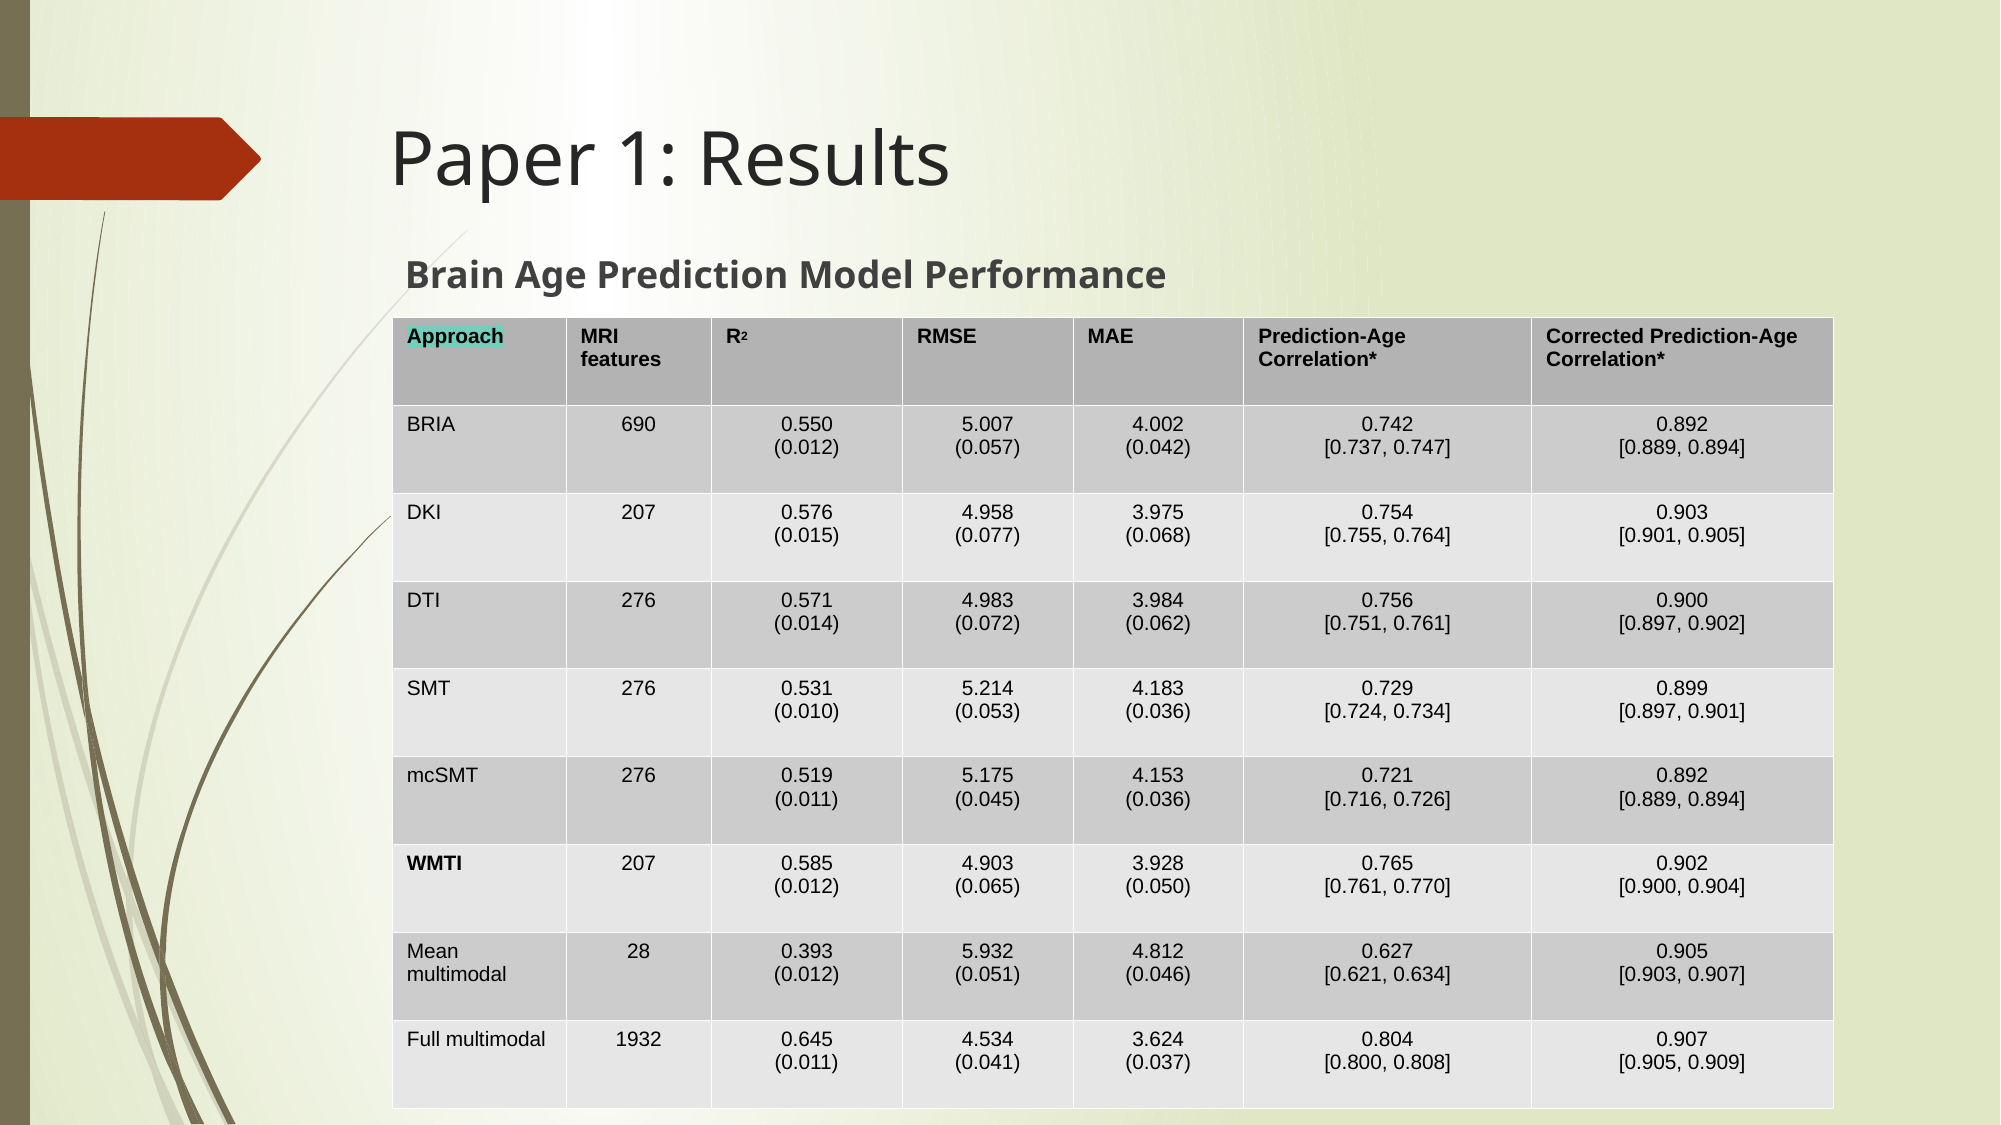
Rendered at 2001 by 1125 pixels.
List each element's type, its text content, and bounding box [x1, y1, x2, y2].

table_cell 0.393 (0.012) [712, 933, 902, 1020]
table_cell 0.729 [0.724, 0.734] [1244, 669, 1531, 756]
table_cell 0.907 [0.905, 0.909] [1532, 1021, 1833, 1108]
table_header RMSE [903, 318, 1073, 405]
table_cell 0.627 [0.621, 0.634] [1244, 933, 1531, 1020]
table_cell 4.534 (0.041) [903, 1021, 1073, 1108]
table_cell 0.721 [0.716, 0.726] [1244, 757, 1531, 844]
table_cell 0.905 [0.903, 0.907] [1532, 933, 1833, 1020]
table_cell 4.153 (0.036) [1074, 757, 1243, 844]
table_cell 4.812 (0.046) [1074, 933, 1243, 1020]
table_cell 0.550 (0.012) [712, 406, 902, 493]
table_cell 0.765 [0.761, 0.770] [1244, 845, 1531, 932]
table_cell BRIA [393, 406, 566, 493]
table_cell 5.175 (0.045) [903, 757, 1073, 844]
title Paper 1: Results [374, 102, 1437, 313]
table_cell 4.903 (0.065) [903, 845, 1073, 932]
table_cell 0.754 [0.755, 0.764] [1244, 494, 1531, 581]
table_cell mcSMT [393, 757, 566, 844]
table_cell 1932 [567, 1021, 711, 1108]
table_cell 276 [567, 757, 711, 844]
table_cell 5.932 (0.051) [903, 933, 1073, 1020]
table_header Prediction-Age Correlation* [1244, 318, 1531, 405]
table_cell 276 [567, 582, 711, 668]
table_cell 0.519 (0.011) [712, 757, 902, 844]
table_cell 0.804 [0.800, 0.808] [1244, 1021, 1531, 1108]
table_cell 5.214 (0.053) [903, 669, 1073, 756]
table_cell 207 [567, 494, 711, 581]
table_cell WMTI [393, 845, 566, 932]
table_cell 4.183 (0.036) [1074, 669, 1243, 756]
table_cell DTI [393, 582, 566, 668]
table_cell 4.958 (0.077) [903, 494, 1073, 581]
table_cell 0.585 (0.012) [712, 845, 902, 932]
table_header Corrected Prediction-Age Correlation* [1532, 318, 1833, 405]
table_cell 3.928 (0.050) [1074, 845, 1243, 932]
table_cell 28 [567, 933, 711, 1020]
table_cell 0.576 (0.015) [712, 494, 902, 581]
table_cell DKI [393, 494, 566, 581]
table_cell 0.903 [0.901, 0.905] [1532, 494, 1833, 581]
table_cell 3.984 (0.062) [1074, 582, 1243, 668]
table_cell 4.983 (0.072) [903, 582, 1073, 668]
table_cell 3.975 (0.068) [1074, 494, 1243, 581]
table_cell 3.624 (0.037) [1074, 1021, 1243, 1108]
list Brain Age Prediction Model Performance [389, 243, 1819, 390]
table_cell 0.645 (0.011) [712, 1021, 902, 1108]
table_cell 0.756 [0.751, 0.761] [1244, 582, 1531, 668]
table_cell 276 [567, 669, 711, 756]
table_cell 5.007 (0.057) [903, 406, 1073, 493]
table_cell 0.892 [0.889, 0.894] [1532, 406, 1833, 493]
table_cell 0.571 (0.014) [712, 582, 902, 668]
table_cell 0.892 [0.889, 0.894] [1532, 757, 1833, 844]
table_cell SMT [393, 669, 566, 756]
table_cell 207 [567, 845, 711, 932]
table_cell 0.900 [0.897, 0.902] [1532, 582, 1833, 668]
table_cell 0.742 [0.737, 0.747] [1244, 406, 1531, 493]
table_cell 0.902 [0.900, 0.904] [1532, 845, 1833, 932]
table_cell 0.899 [0.897, 0.901] [1532, 669, 1833, 756]
table_header MAE [1074, 318, 1243, 405]
table_cell 690 [567, 406, 711, 493]
table_cell 4.002 (0.042) [1074, 406, 1243, 493]
table_header R2 [712, 318, 902, 405]
table_cell 0.531 (0.010) [712, 669, 902, 756]
table_cell Mean multimodal [393, 933, 566, 1020]
table_cell Full multimodal [393, 1021, 566, 1108]
table_header MRI features [567, 318, 711, 405]
table_header Approach [393, 318, 566, 405]
